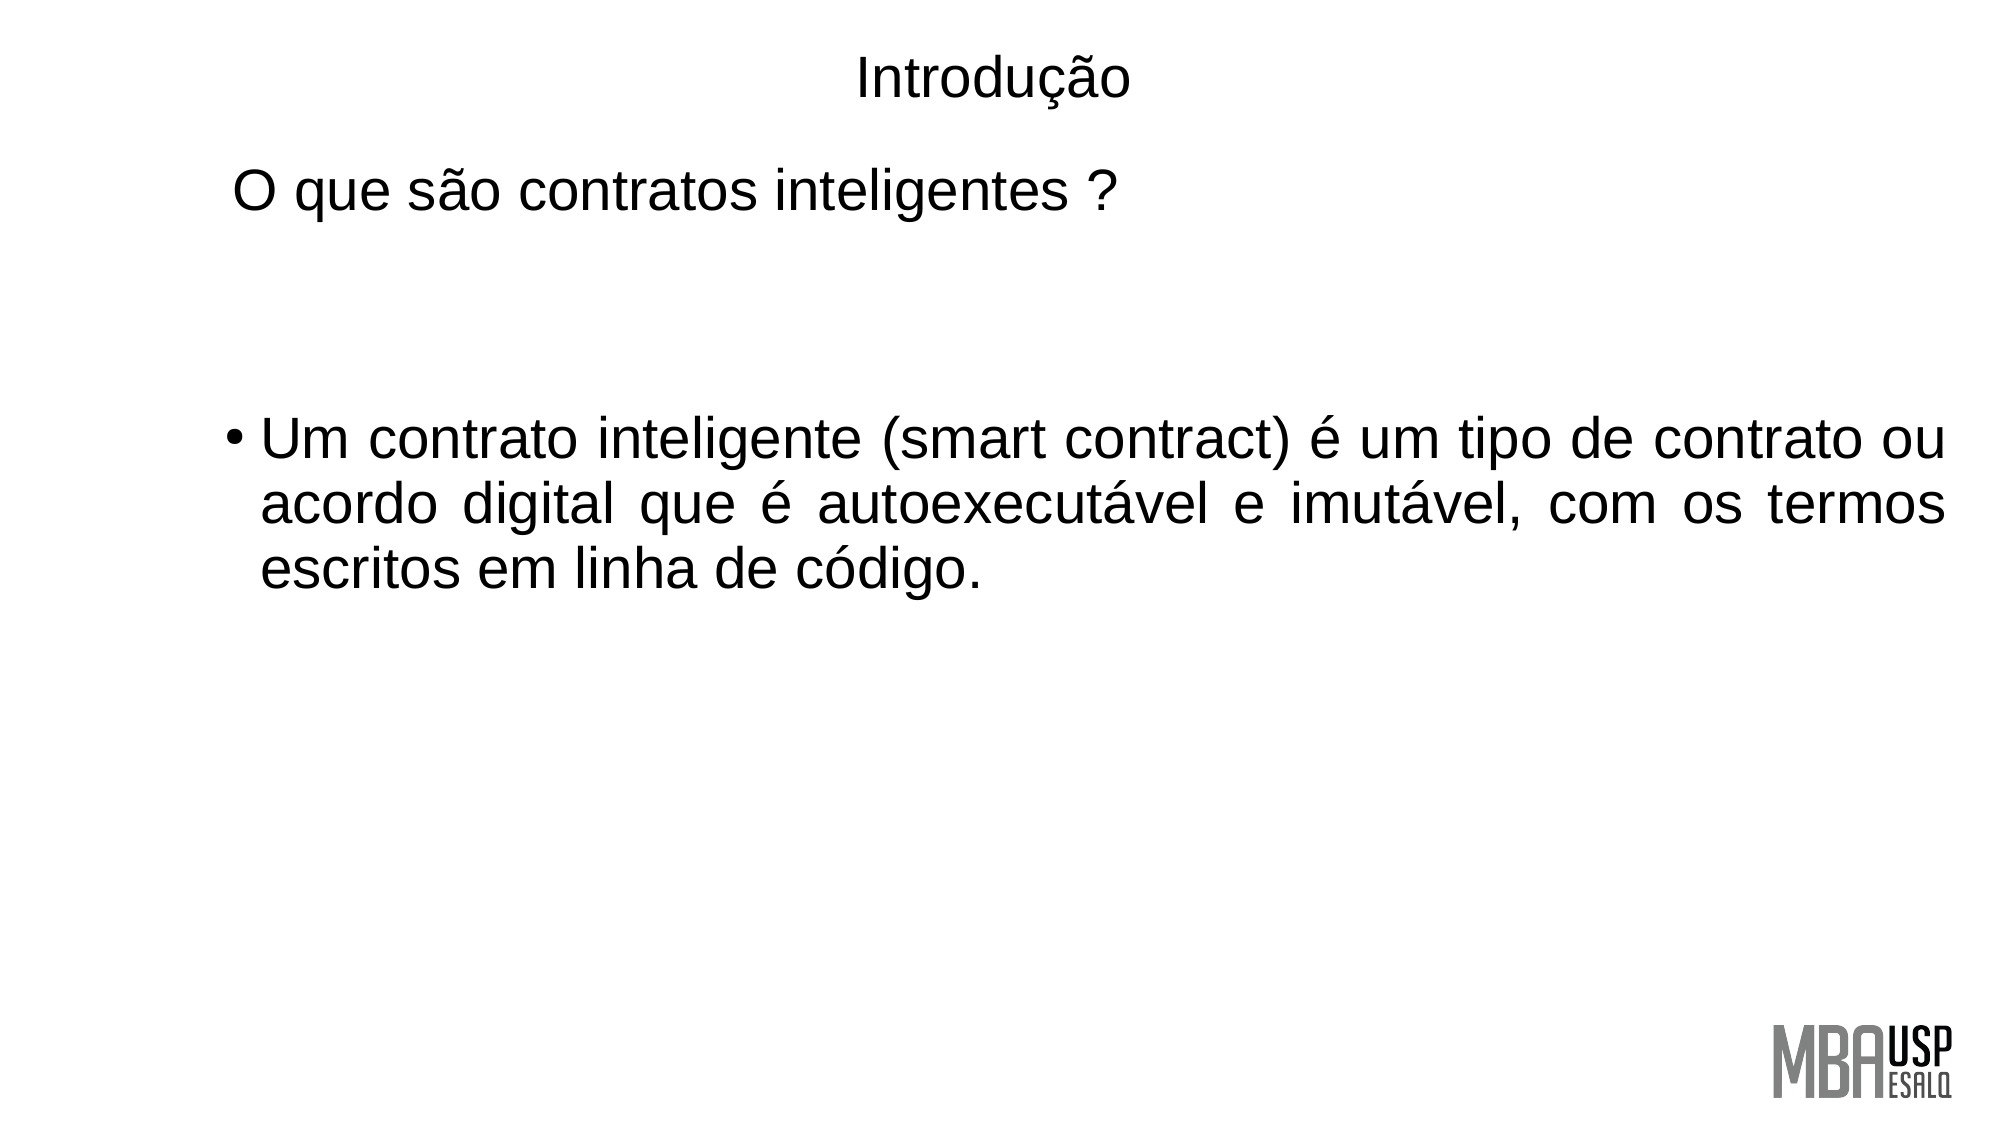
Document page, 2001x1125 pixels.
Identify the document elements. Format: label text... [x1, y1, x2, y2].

picture [1765, 1021, 1960, 1102]
text_box O que são contratos inteligentes ? Um contrato inteligente (smart contract) é um tipo de contrato ou acordo digital que é autoexecutável e imutável, com os termos escritos em linha de código. [82, 150, 1951, 976]
text_box Introdução [37, 37, 1951, 118]
